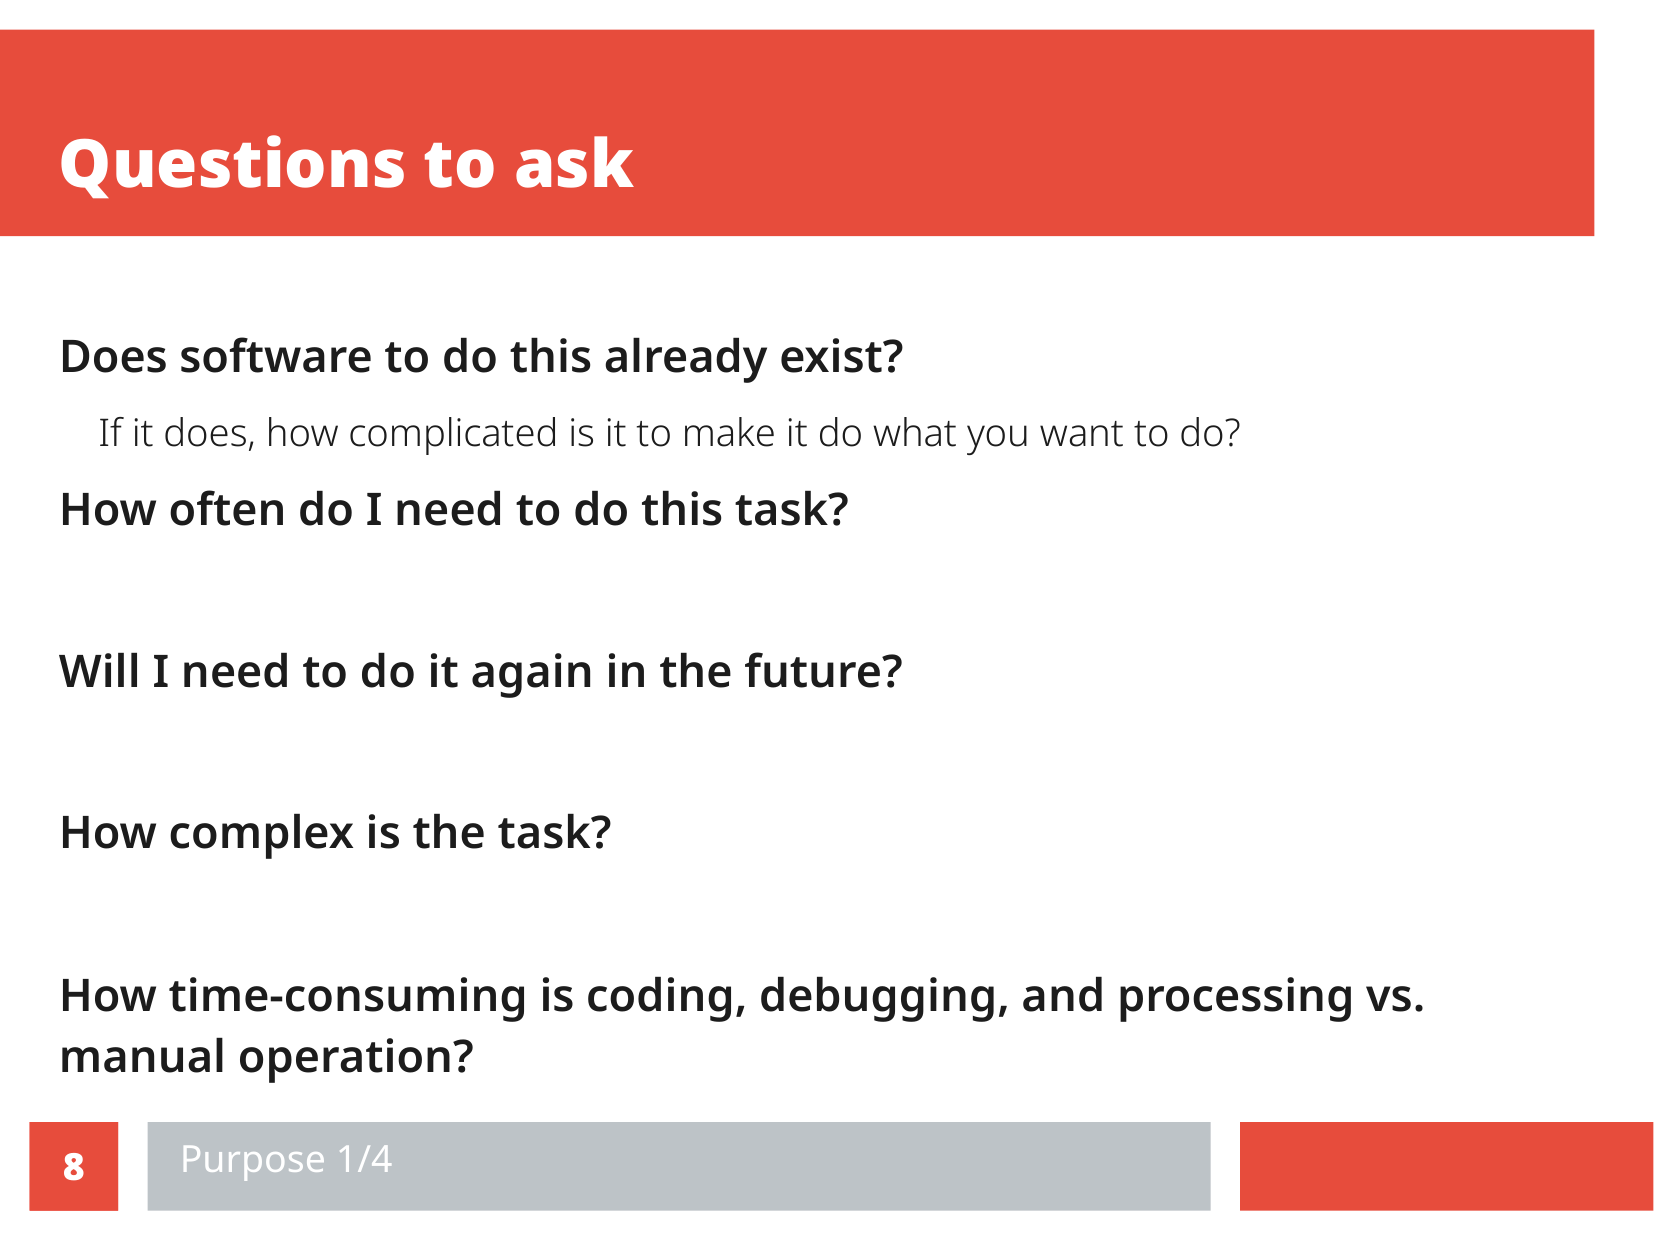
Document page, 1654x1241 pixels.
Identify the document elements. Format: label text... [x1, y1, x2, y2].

title Questions to ask [59, 59, 1595, 207]
list Does software to do this already exist? If it does, how complicated is it to make it do what you want to do? How often do I need to do this task? Will I need to do it again in the future? How complex is the task? How time-consuming is coding, debugging, and processing vs. manual operation? [59, 324, 1565, 1093]
text_box Purpose 1/4 [165, 1125, 736, 1184]
